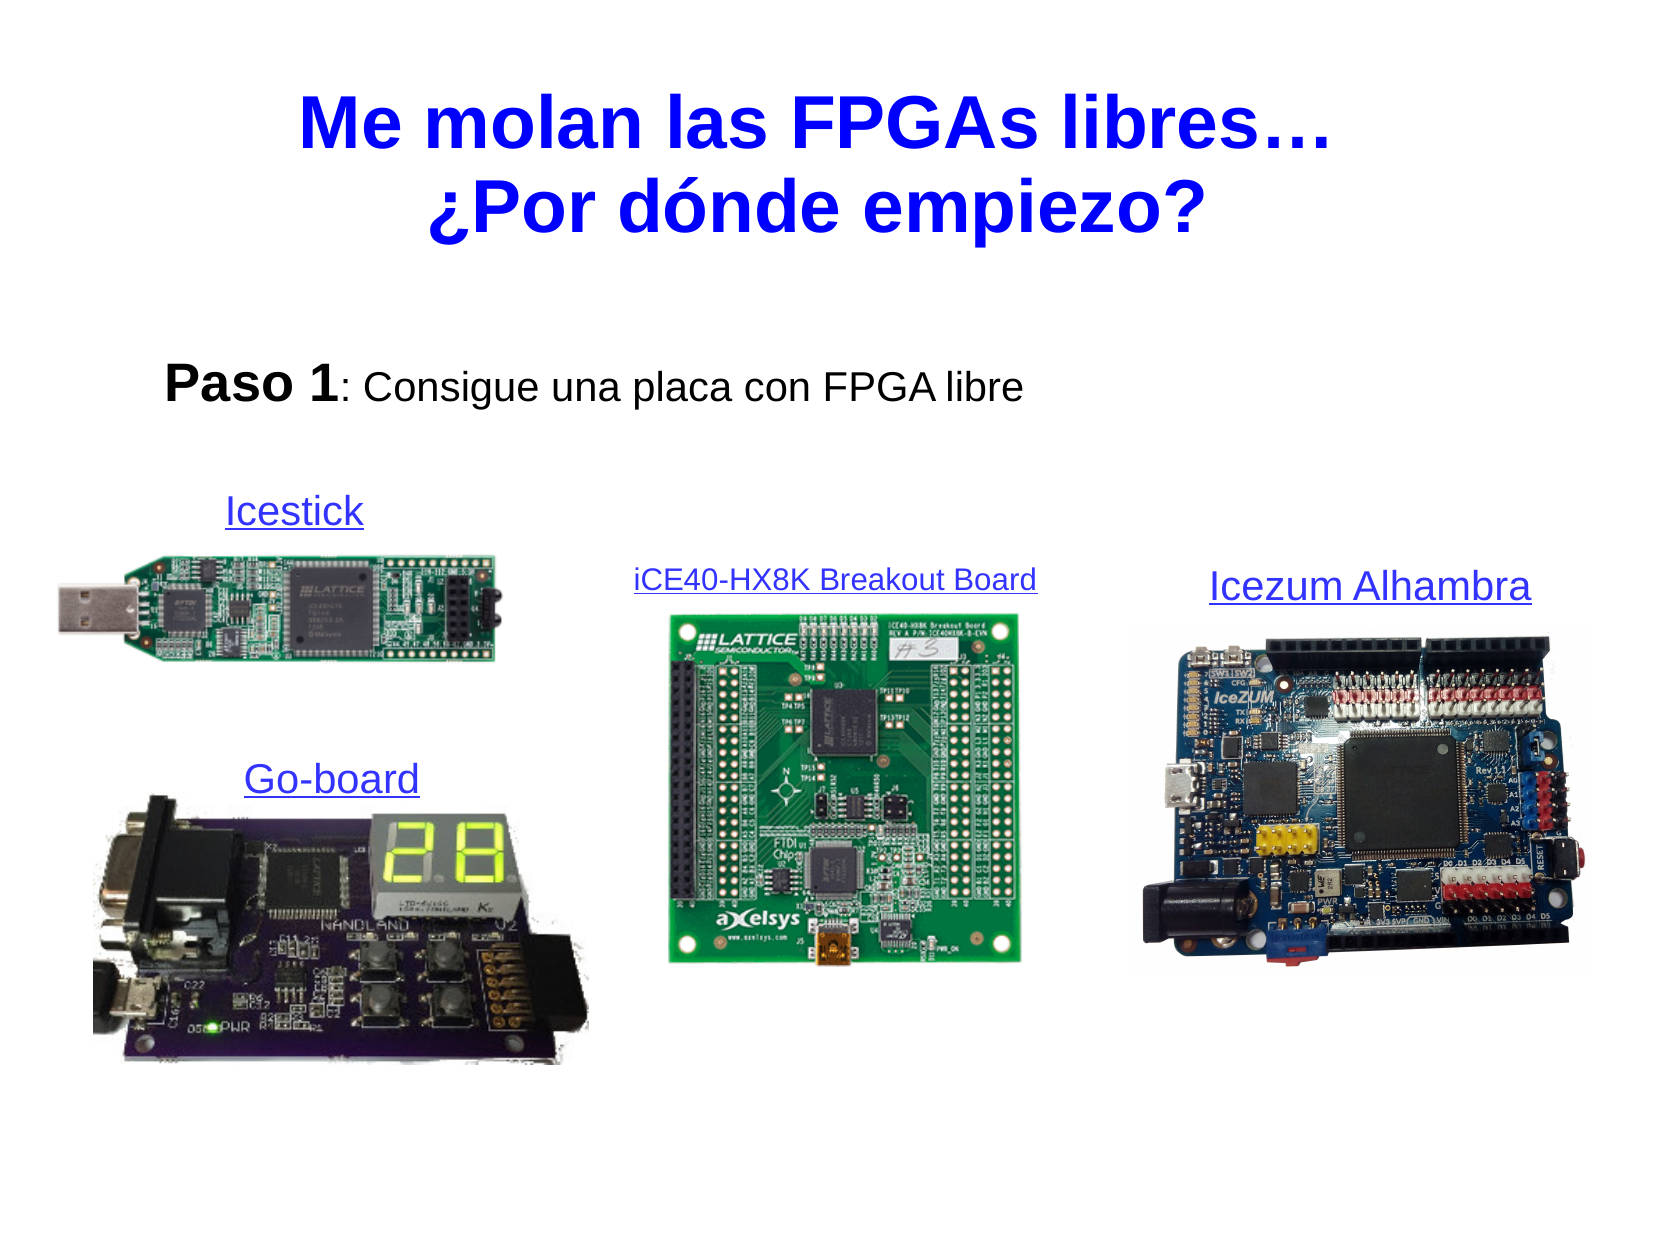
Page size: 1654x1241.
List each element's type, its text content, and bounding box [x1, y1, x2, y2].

picture [93, 779, 589, 1066]
text_box iCE40-HX8K Breakout Board [618, 555, 1056, 612]
text_box Go-board [228, 748, 436, 811]
text_box Icezum Alhambra [1194, 555, 1559, 629]
picture [667, 612, 1026, 976]
text_box Paso 1: Consigue una placa con FPGA libre [150, 345, 1276, 421]
picture [1129, 629, 1591, 974]
text_box Icestick [210, 480, 380, 542]
picture [45, 541, 514, 676]
text_box Me molan las FPGAs libres… ¿Por dónde empiezo? [90, 73, 1546, 257]
text_box [738, 571, 1194, 632]
